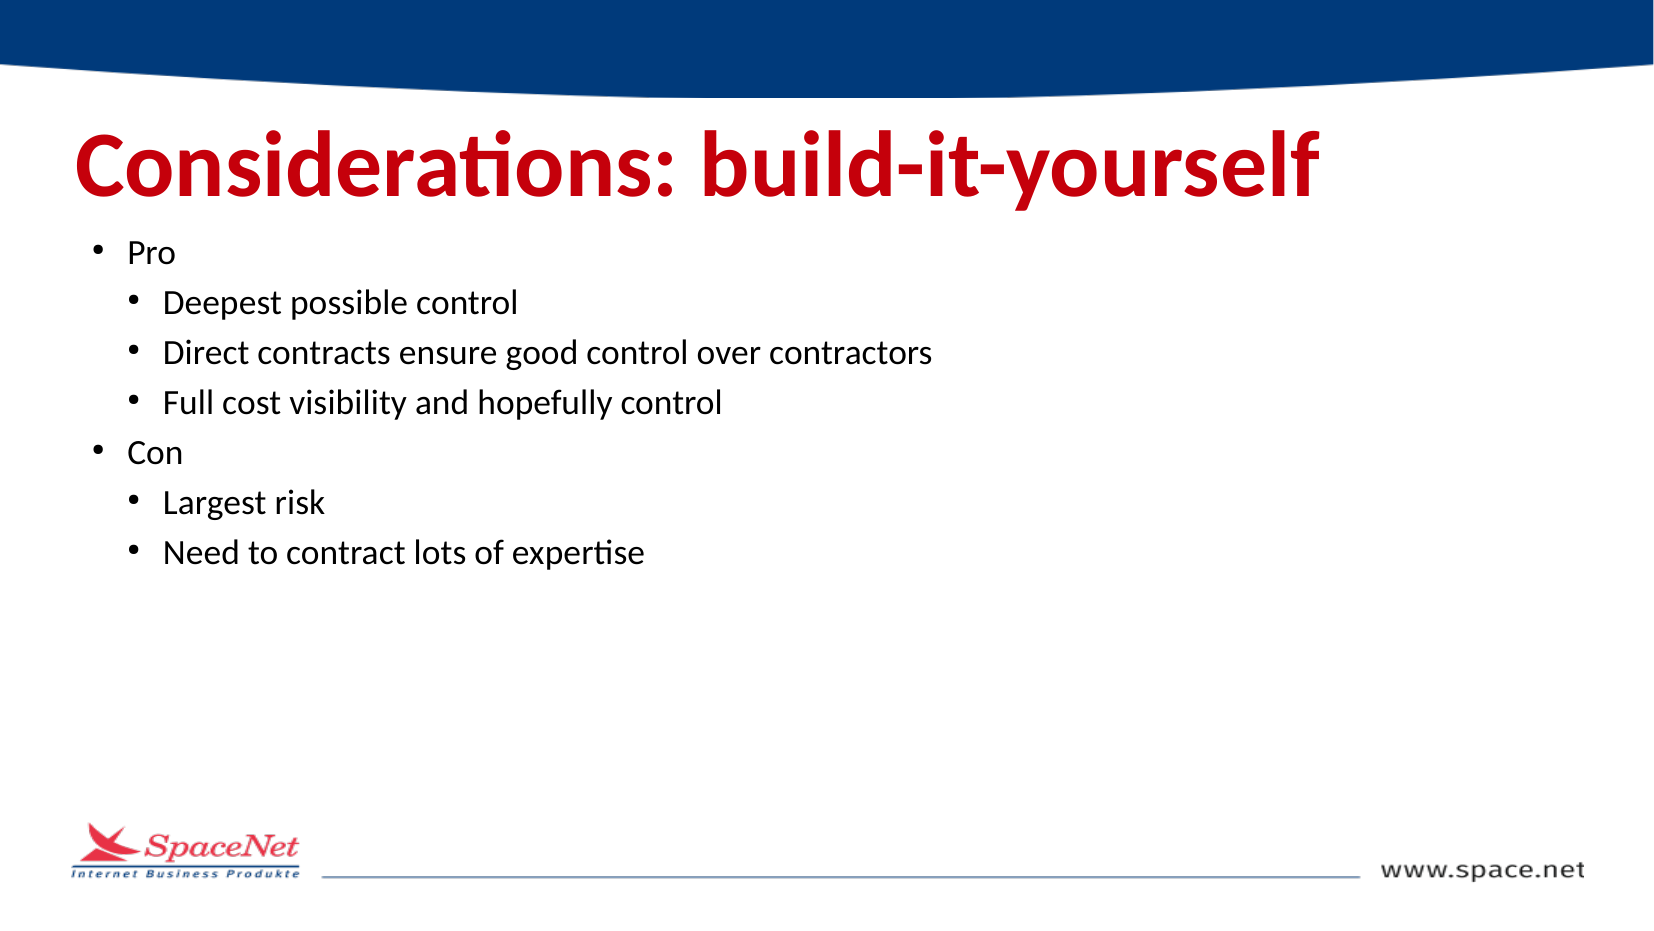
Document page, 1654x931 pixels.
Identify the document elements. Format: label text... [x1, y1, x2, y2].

text_box Considerations: build-it-yourself [60, 95, 1576, 223]
text_box Pro Deepest possible control Direct contracts ensure good control over contractors Full cost visibility and hopefully control Con Largest risk Need to contract lots of expertise [77, 223, 1576, 580]
